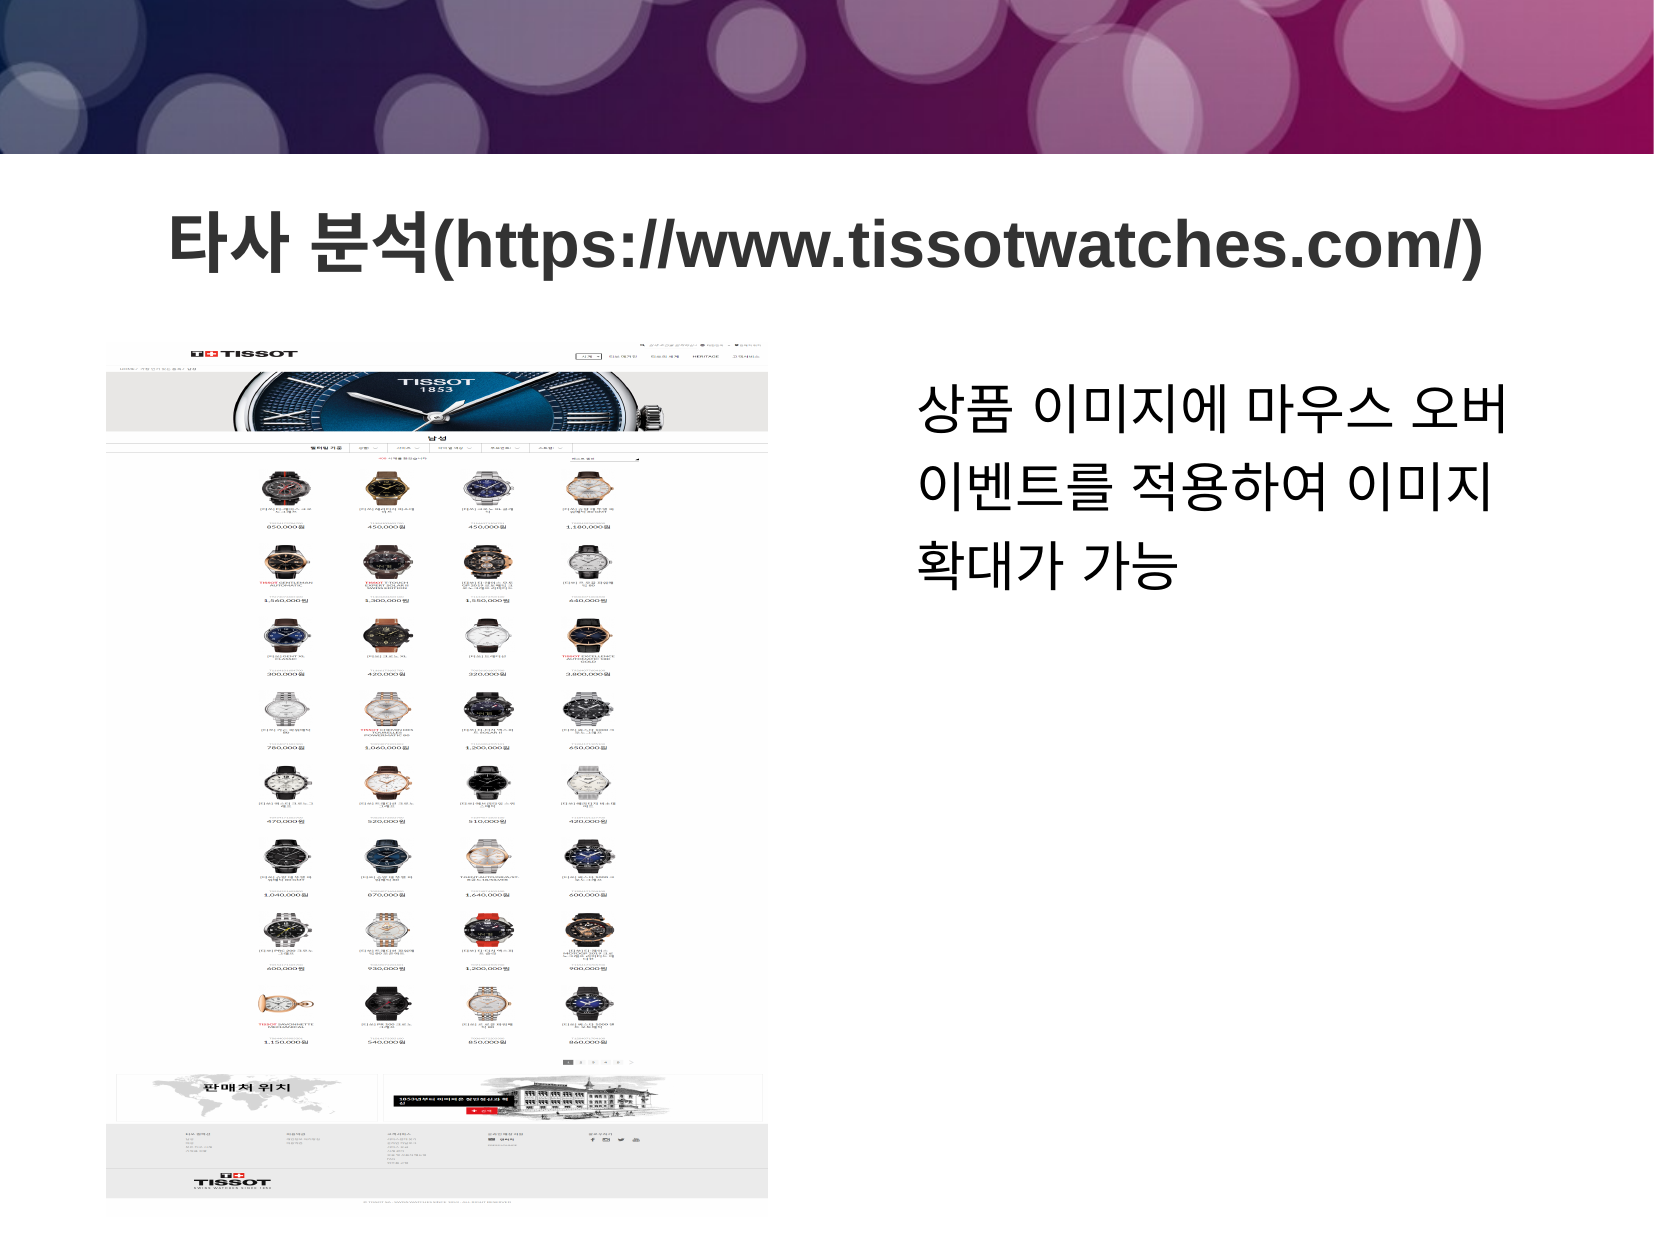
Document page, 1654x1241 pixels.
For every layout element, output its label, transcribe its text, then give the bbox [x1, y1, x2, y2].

title 타사 분석(https://www.tissotwatches.com/) [82, 159, 1571, 331]
list 상품 이미지에 마우스 오버 이벤트를 적용하여 이미지 확대가 가능 [845, 366, 1572, 1087]
picture [0, 0, 1654, 154]
picture [106, 342, 768, 1217]
